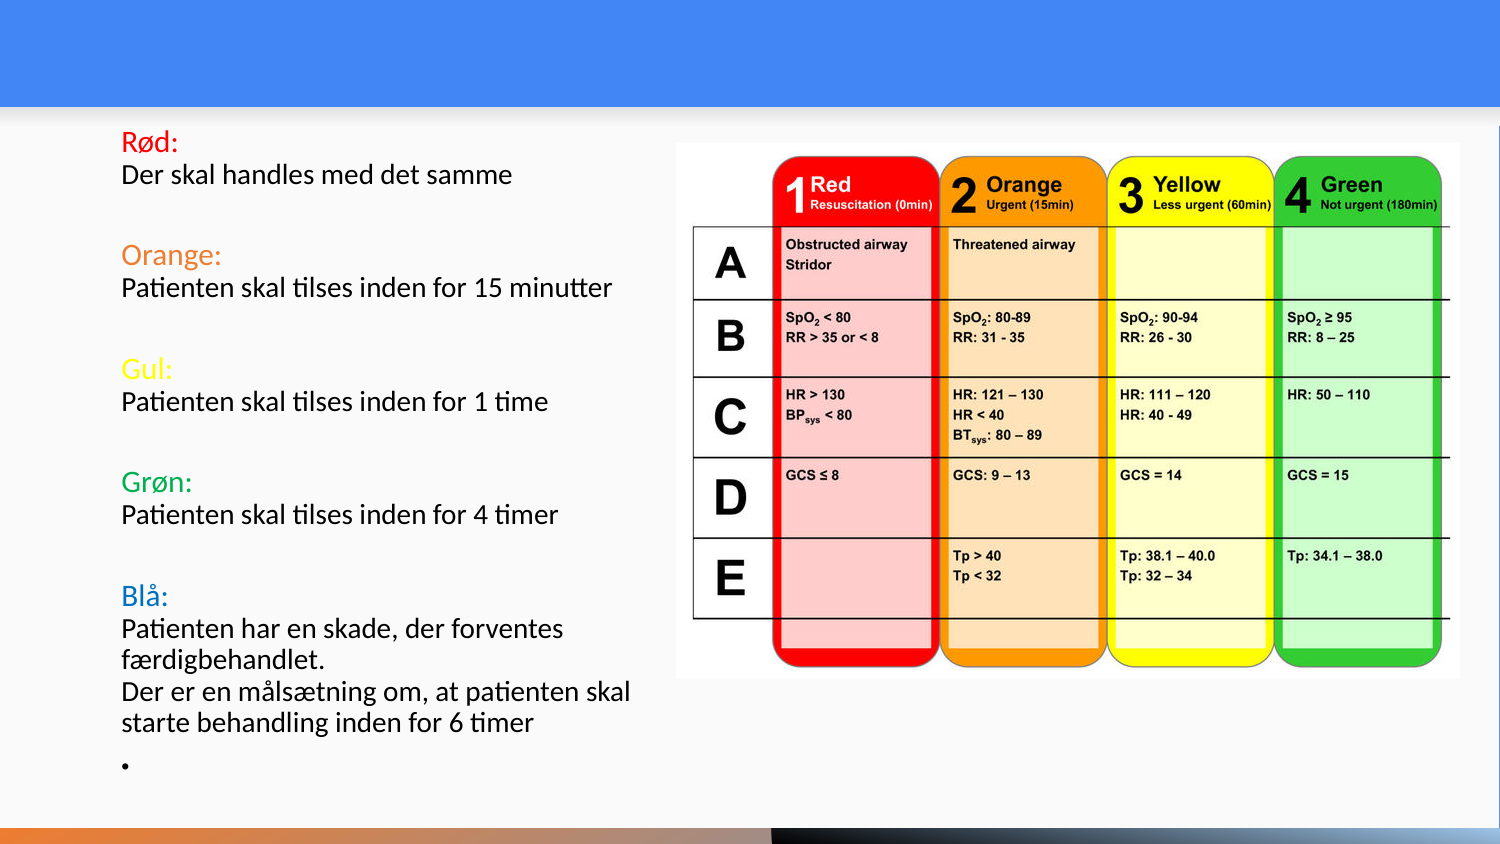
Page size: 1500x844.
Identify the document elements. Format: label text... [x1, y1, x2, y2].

picture [676, 143, 1460, 679]
text_box Rød: Der skal handles med det samme Orange: Patienten skal tilses inden for 15 minutter Gul: Patienten skal tilses inden for 1 time Grøn: Patienten skal tilses inden for 4 timer Blå: Patienten har en skade, der forventes færdigbehandlet. Der er en målsætning om, at patienten skal starte behandling inden for 6 timer [110, 120, 676, 794]
text_box [0, 829, 1500, 844]
